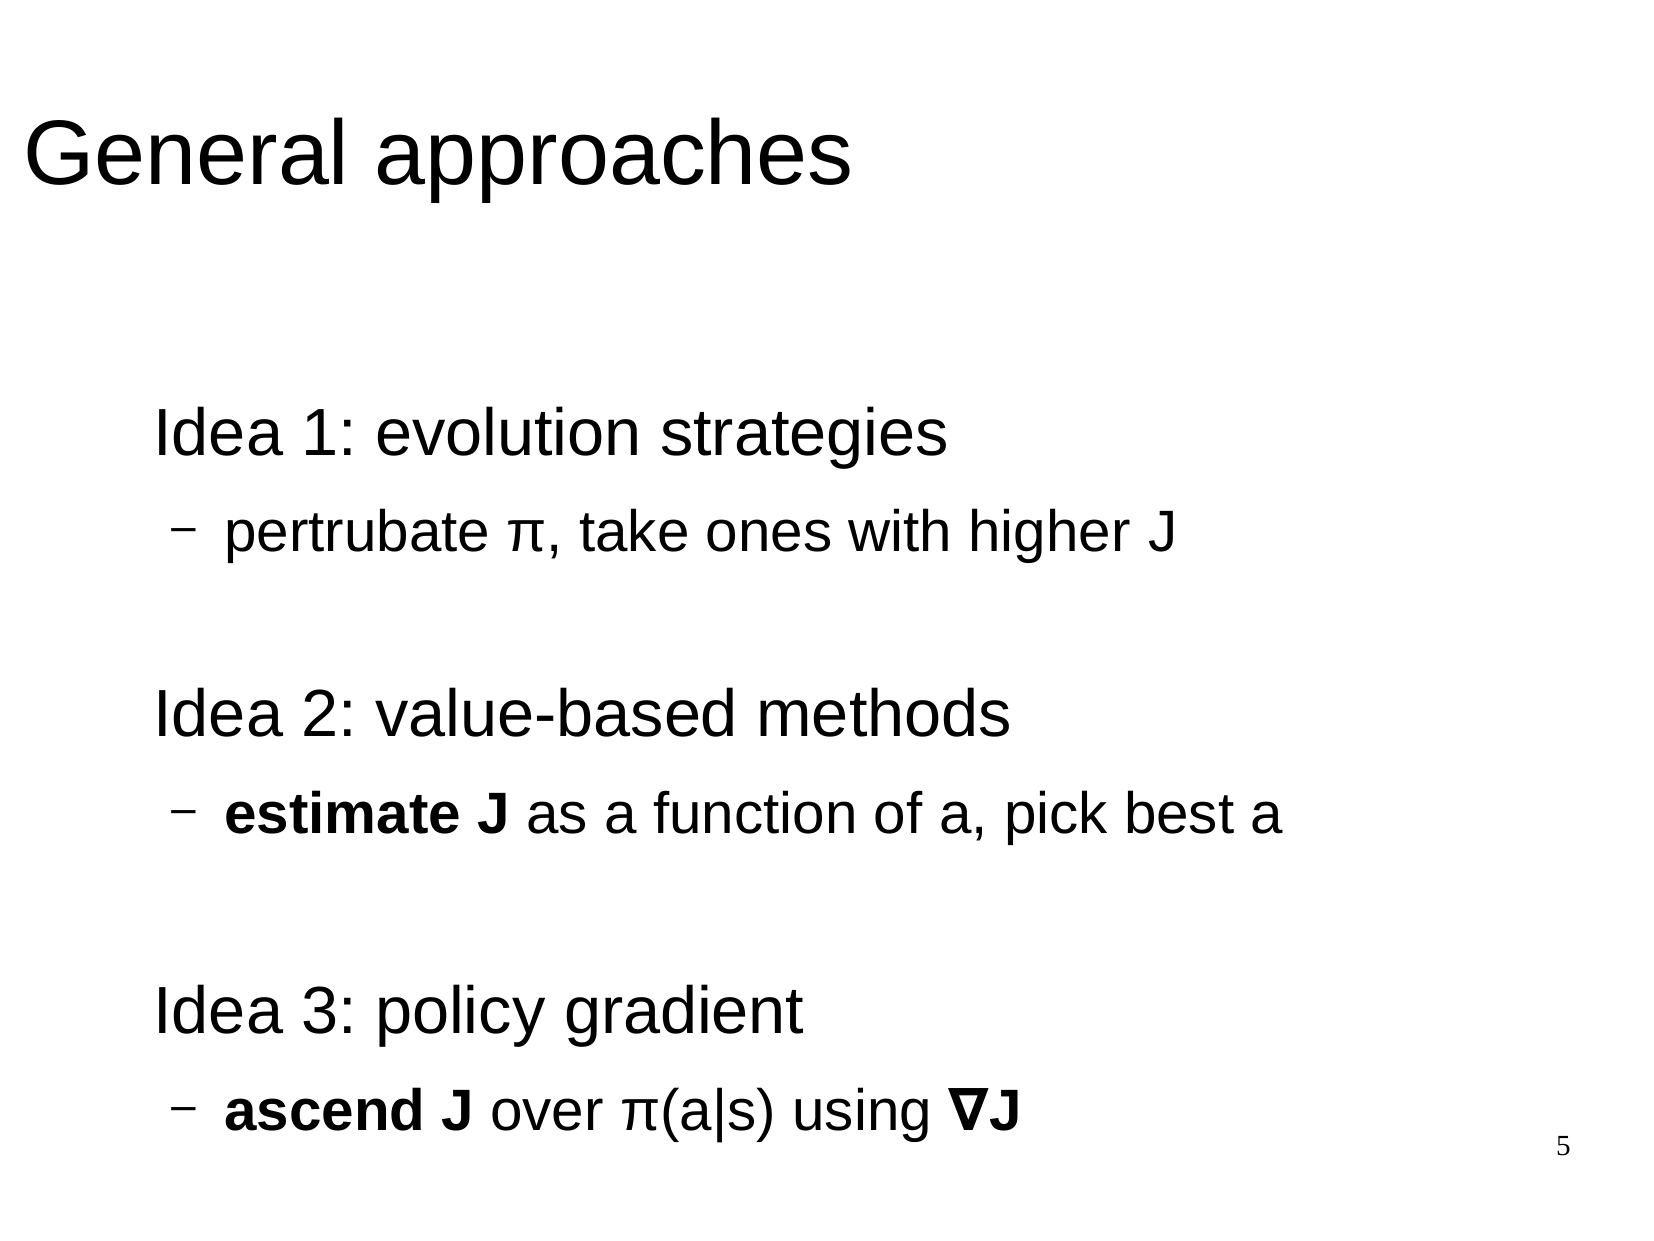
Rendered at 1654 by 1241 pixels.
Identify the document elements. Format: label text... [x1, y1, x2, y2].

title General approaches [23, 49, 1512, 257]
list Idea 1: evolution strategies pertrubate π, take ones with higher J Idea 2: value-based methods estimate J as a function of a, pick best a Idea 3: policy gradient ascend J over π(a|s) using ∇J [82, 290, 1571, 1241]
